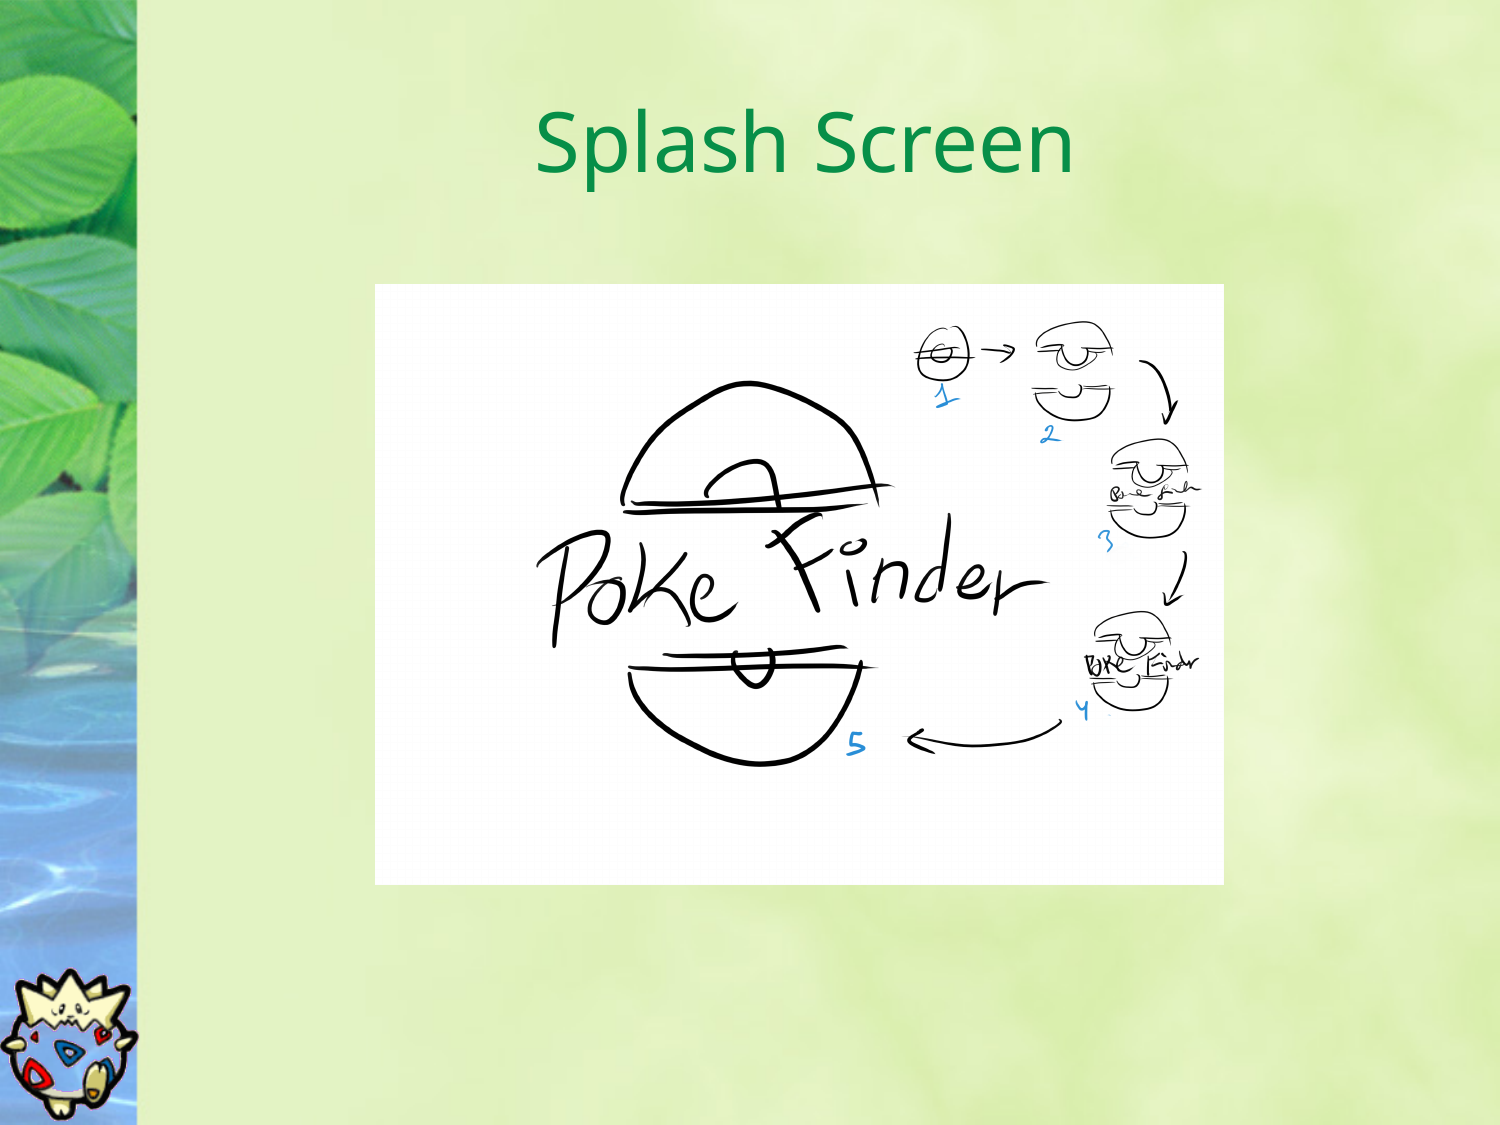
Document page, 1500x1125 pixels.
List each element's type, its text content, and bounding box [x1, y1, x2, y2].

picture [0, 0, 1500, 1125]
title Splash Screen [187, 45, 1425, 233]
